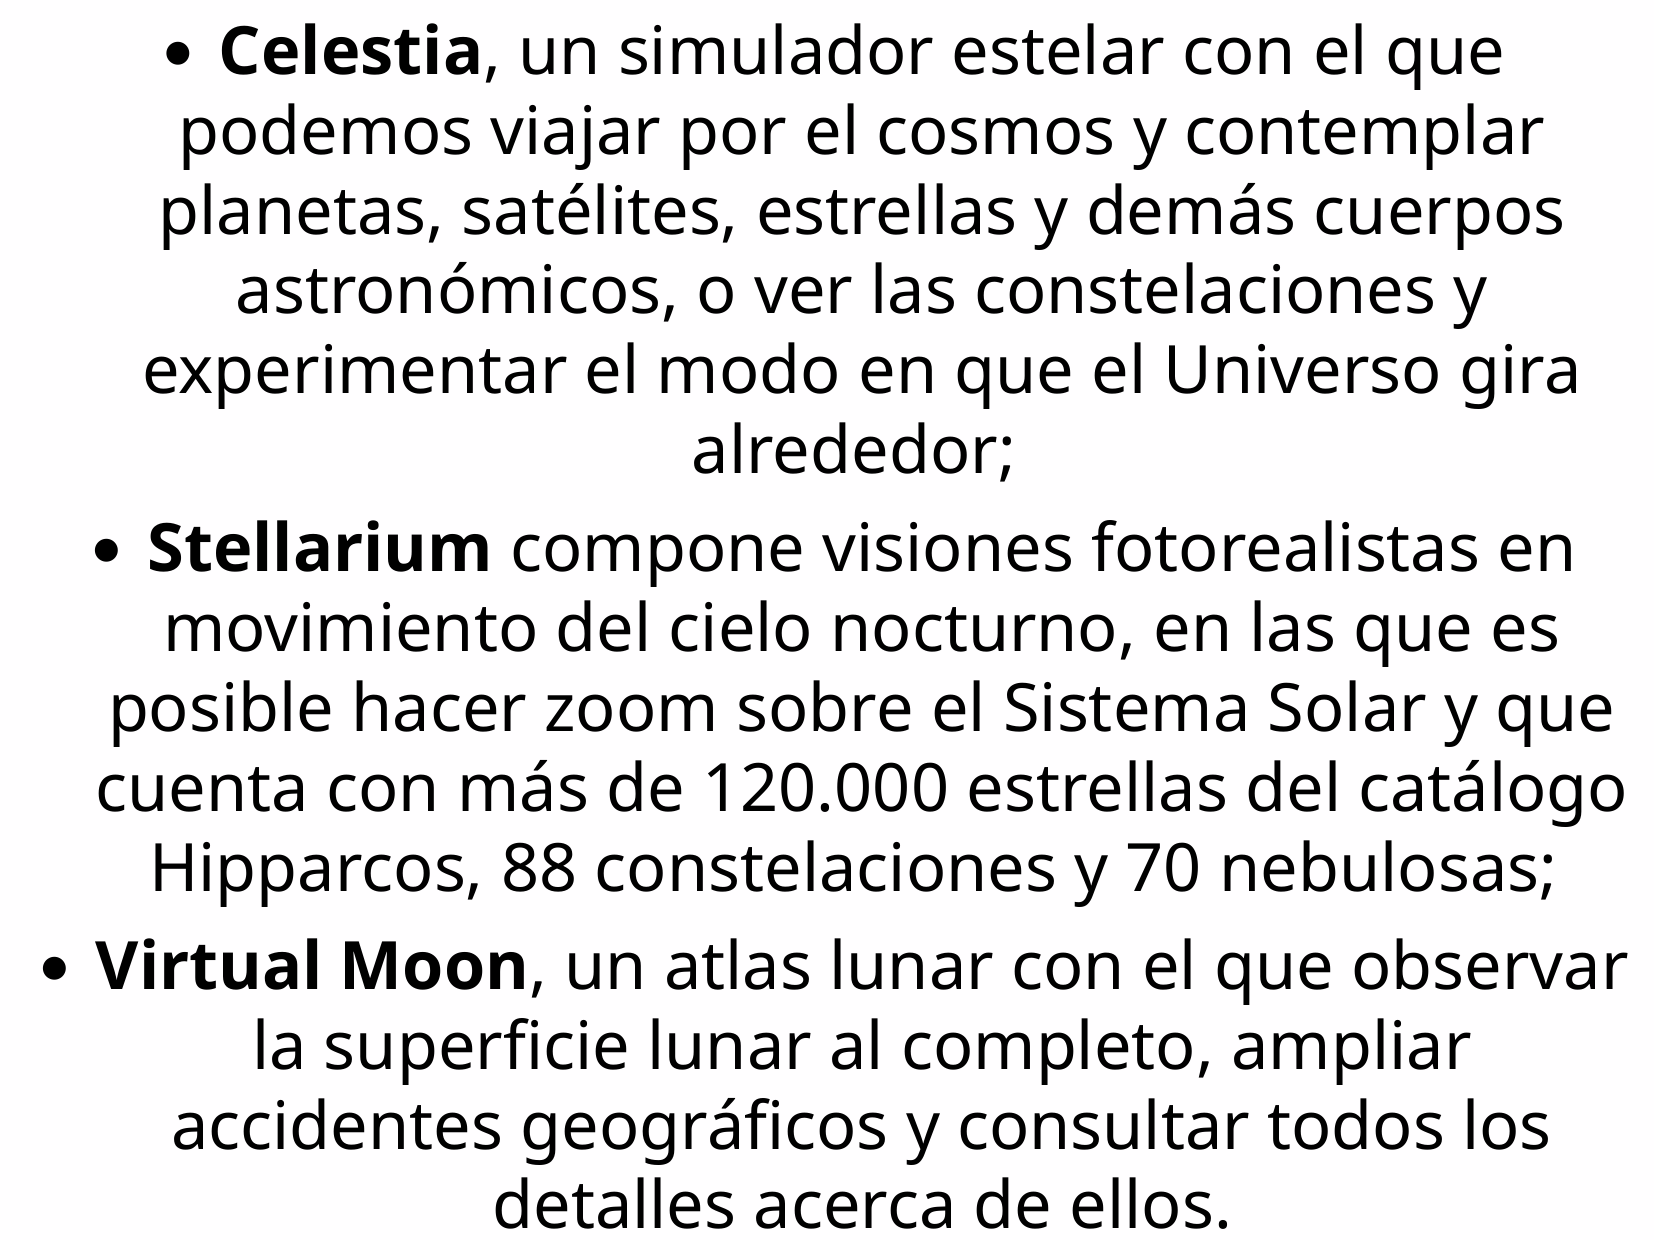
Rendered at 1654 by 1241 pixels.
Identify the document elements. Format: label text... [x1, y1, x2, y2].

list Celestia, un simulador estelar con el que podemos viajar por el cosmos y contemplar planetas, satélites, estrellas y demás cuerpos astronómicos, o ver las constelaciones y experimentar el modo en que el Universo gira alrededor; Stellarium compone visiones fotorealistas en movimiento del cielo nocturno, en las que es posible hacer zoom sobre el Sistema Solar y que cuenta con más de 120.000 estrellas del catálogo Hipparcos, 88 constelaciones y 70 nebulosas; Virtual Moon, un atlas lunar con el que observar la superficie lunar al completo, ampliar accidentes geográficos y consultar todos los detalles acerca de ellos. [15, 0, 1654, 1222]
